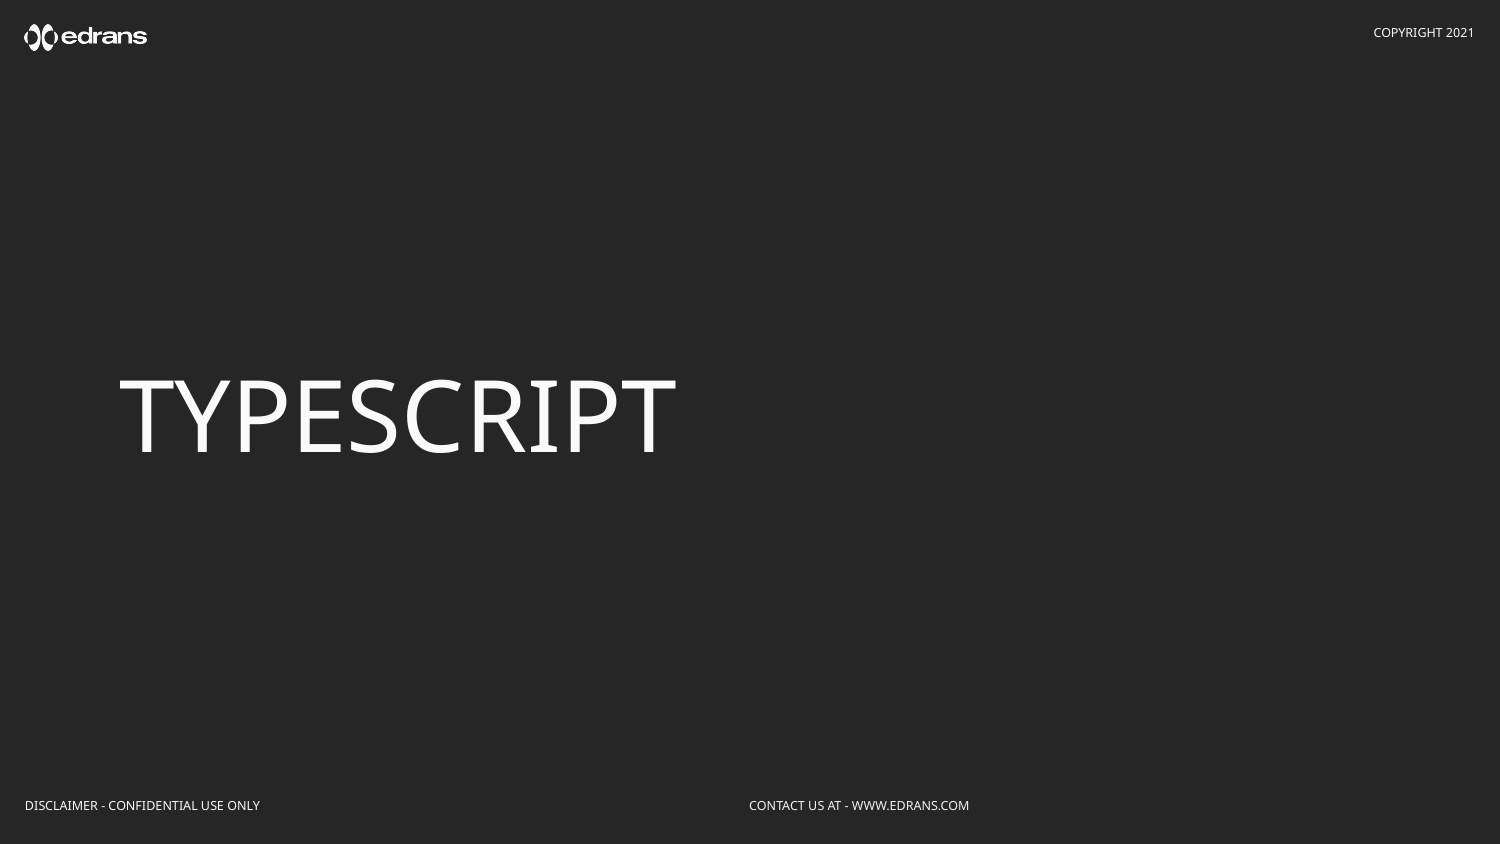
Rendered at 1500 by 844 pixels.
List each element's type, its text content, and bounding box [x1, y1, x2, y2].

title TYPESCRIPT [119, 206, 1377, 619]
picture [24, 24, 147, 51]
